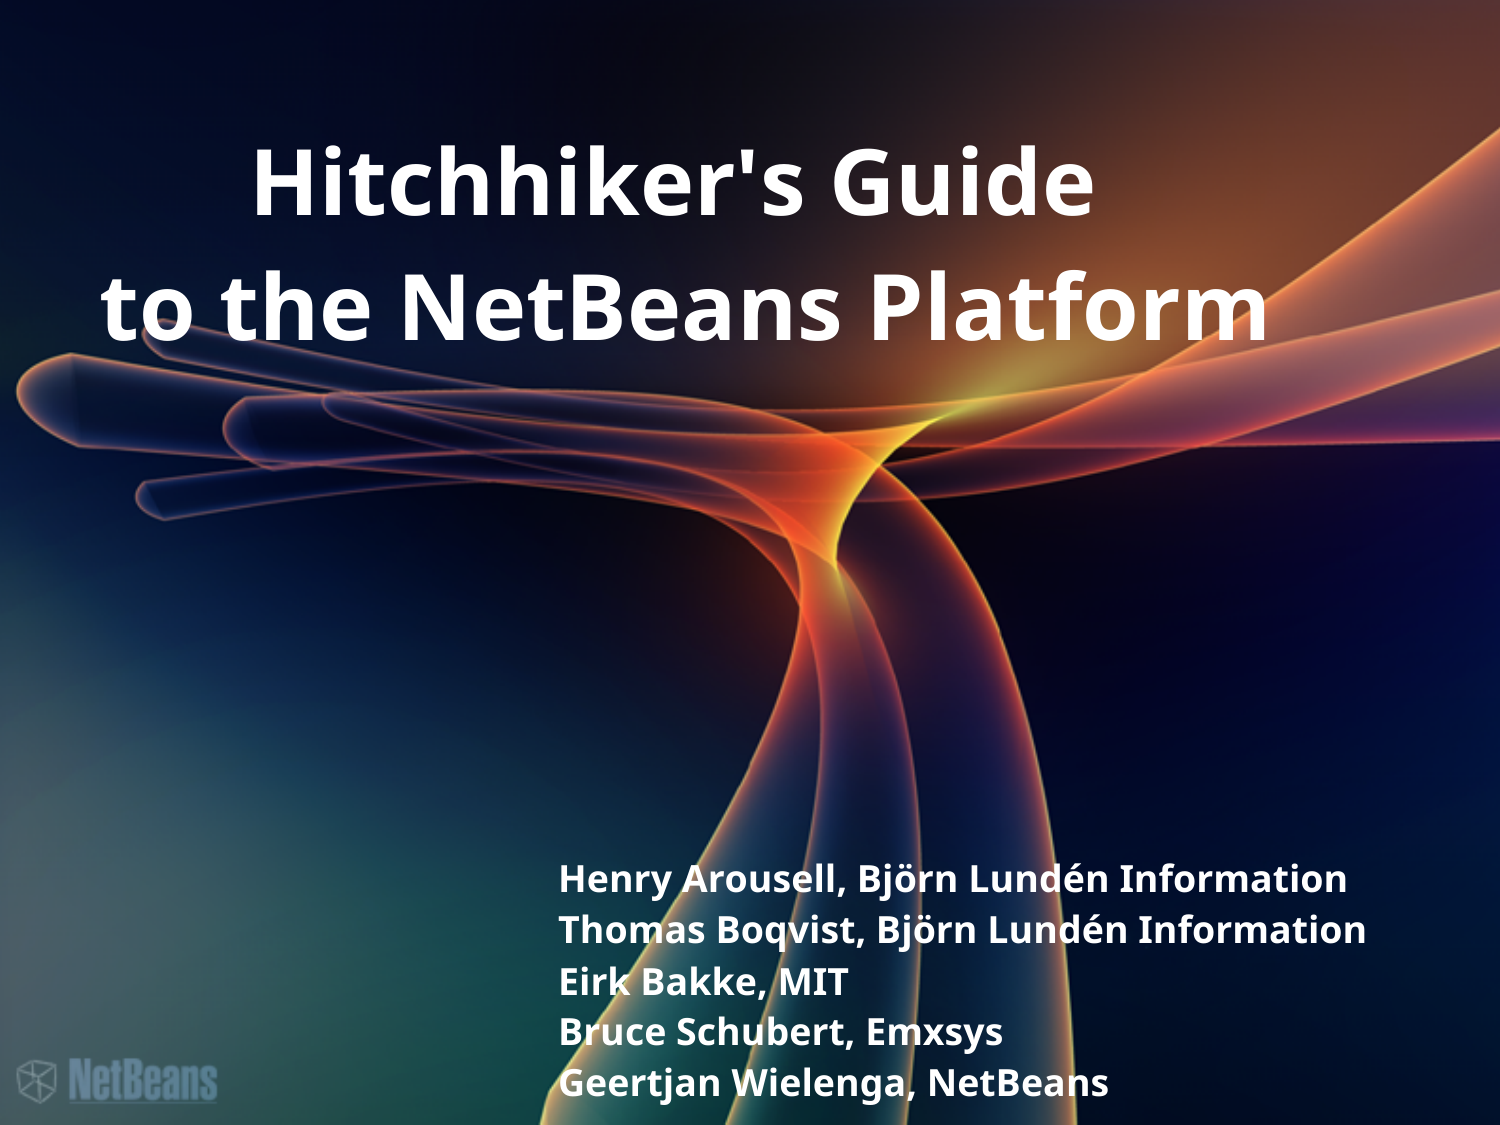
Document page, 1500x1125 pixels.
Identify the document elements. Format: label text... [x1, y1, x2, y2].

text_box [388, 797, 1500, 801]
text_box [753, 1075, 760, 1088]
text_box [388, 1075, 1500, 1114]
text_box Hitchhiker's Guide to the NetBeans Platform [52, 117, 1459, 452]
text_box [738, 1075, 745, 1089]
text_box [866, 1080, 875, 1092]
text_box Henry Arousell, Björn Lundén Information Thomas Boqvist, Björn Lundén Information Eirk Bakke, MIT Bruce Schubert, Emxsys Geertjan Wielenga, NetBeans [108, 801, 1500, 1075]
text_box [940, 1075, 948, 1088]
text_box [1004, 1084, 1012, 1091]
text_box [1004, 1075, 1012, 1080]
picture [0, 0, 1500, 1125]
